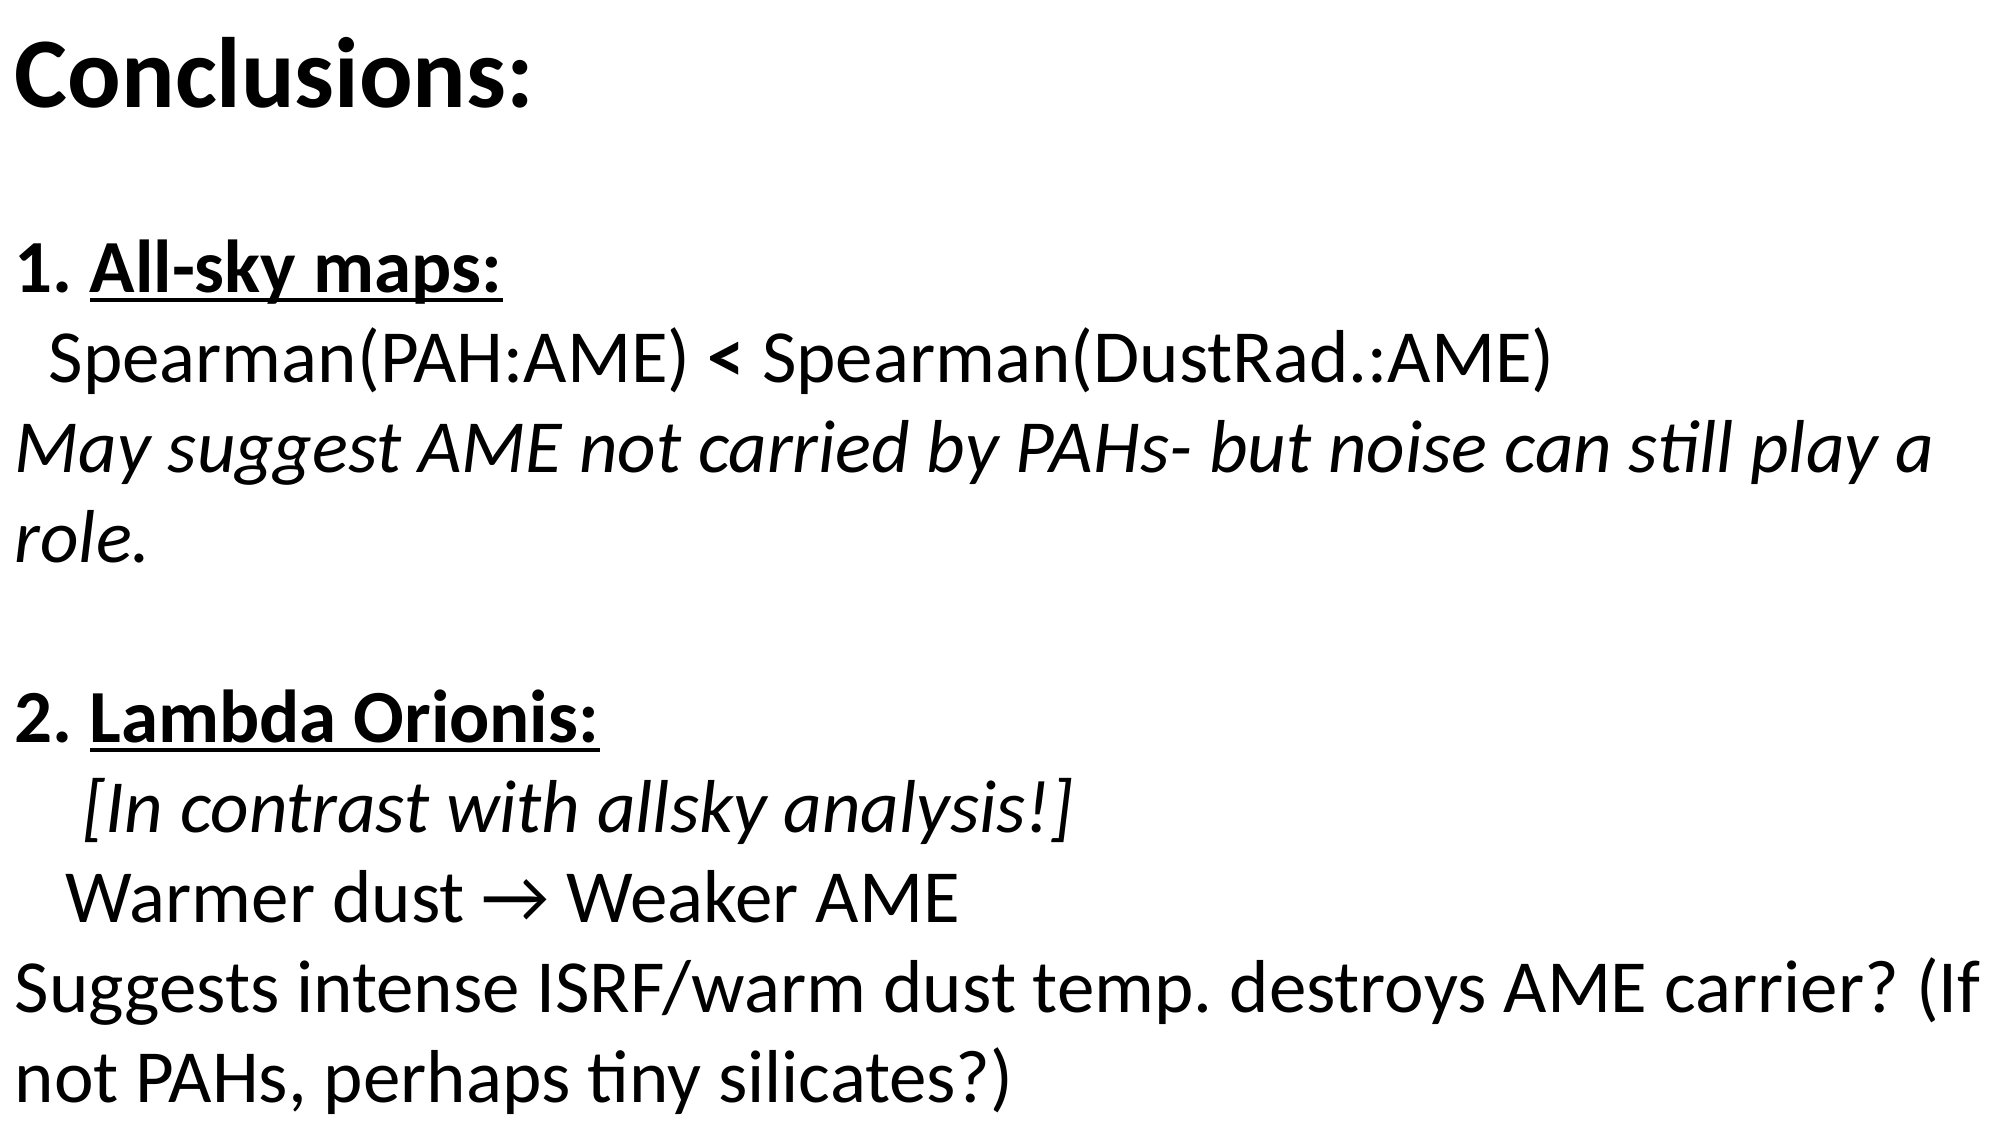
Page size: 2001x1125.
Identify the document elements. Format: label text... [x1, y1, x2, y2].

text_box Conclusions: 1. All-sky maps: Spearman(PAH:AME) < Spearman(DustRad.:AME) May suggest AME not carried by PAHs- but noise can still play a role. 2. Lambda Orionis: [In contrast with allsky analysis!] Warmer dust → Weaker AME Suggests intense ISRF/warm dust temp. destroys AME carrier? (If not PAHs, perhaps tiny silicates?) [0, 0, 2000, 1125]
